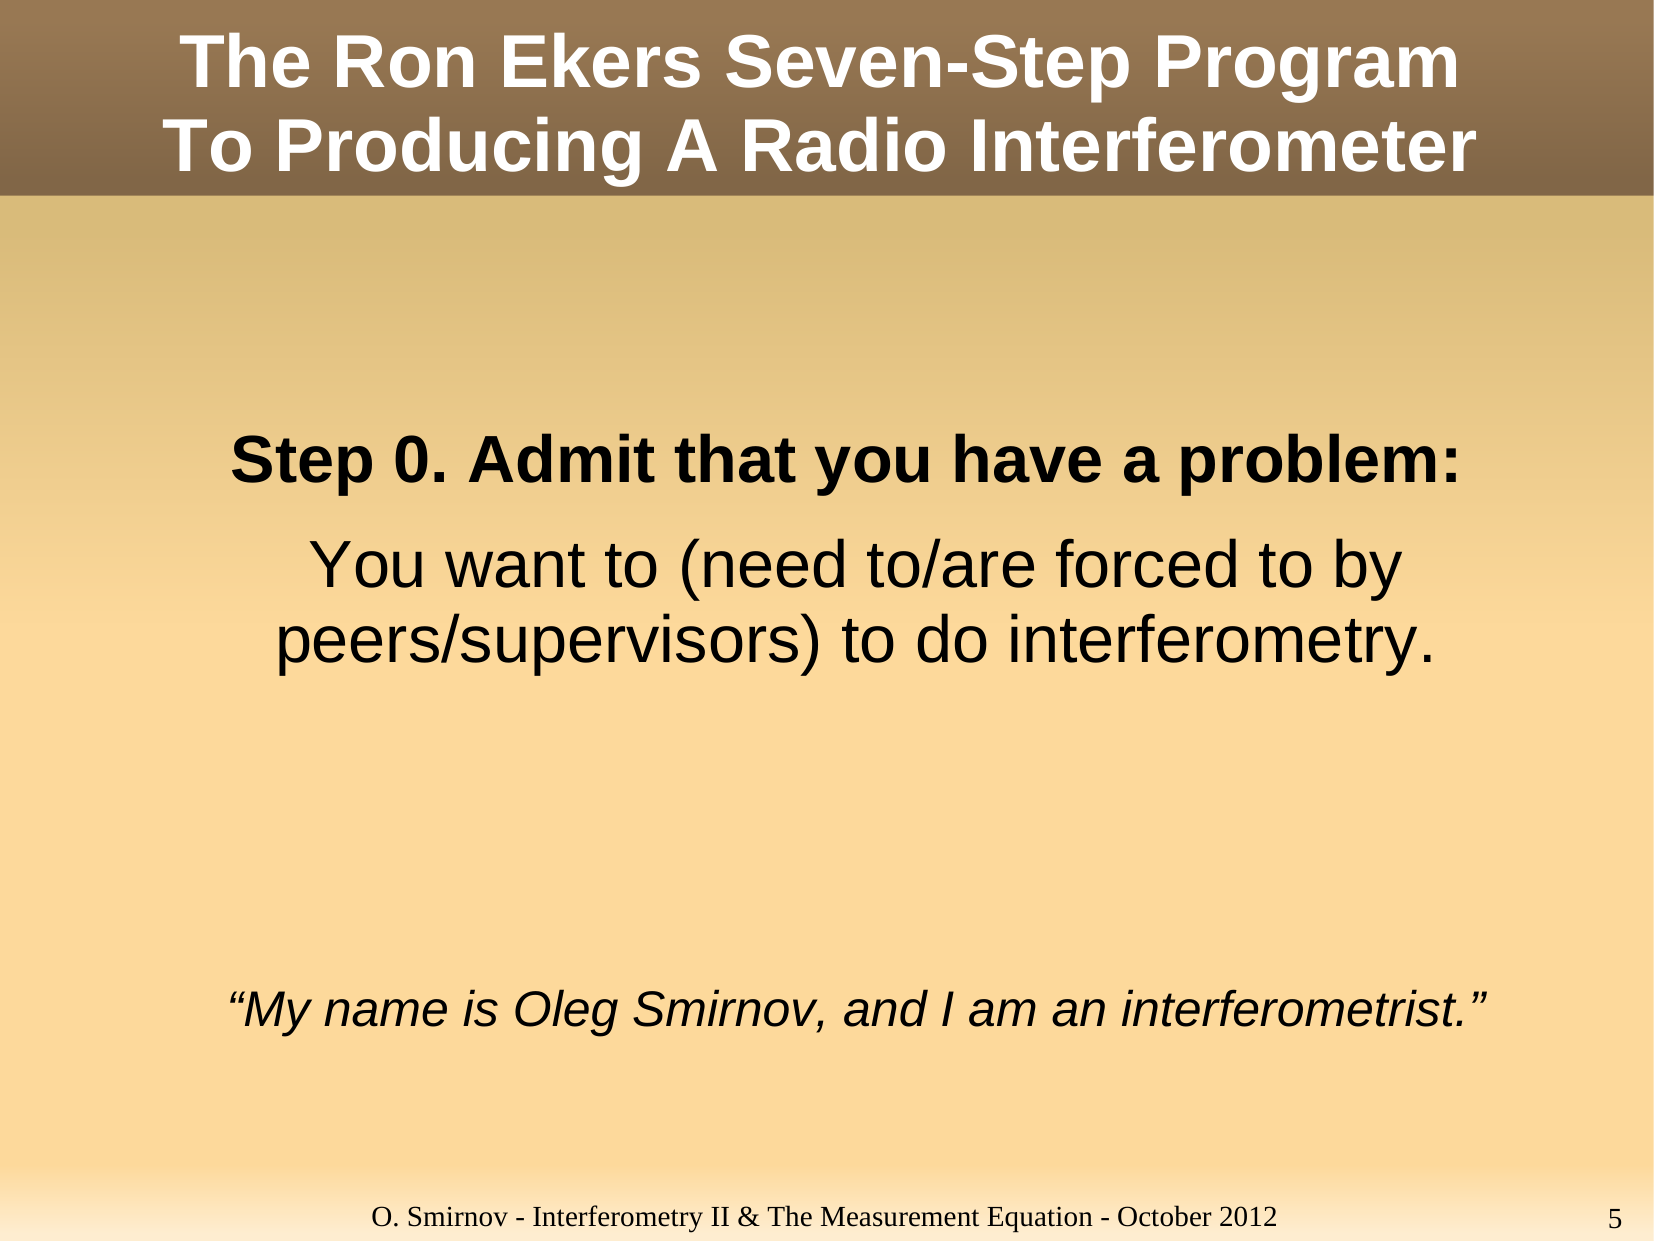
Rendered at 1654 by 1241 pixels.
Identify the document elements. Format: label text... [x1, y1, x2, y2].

picture [0, 0, 1654, 1241]
title The Ron Ekers Seven-Step Program To Producing A Radio Interferometer [76, 7, 1565, 200]
list Step 0. Admit that you have a problem: You want to (need to/are forced to by peers/supervisors) to do interferometry. “My name is Oleg Smirnov, and I am an interferometrist.” [112, 300, 1601, 1119]
